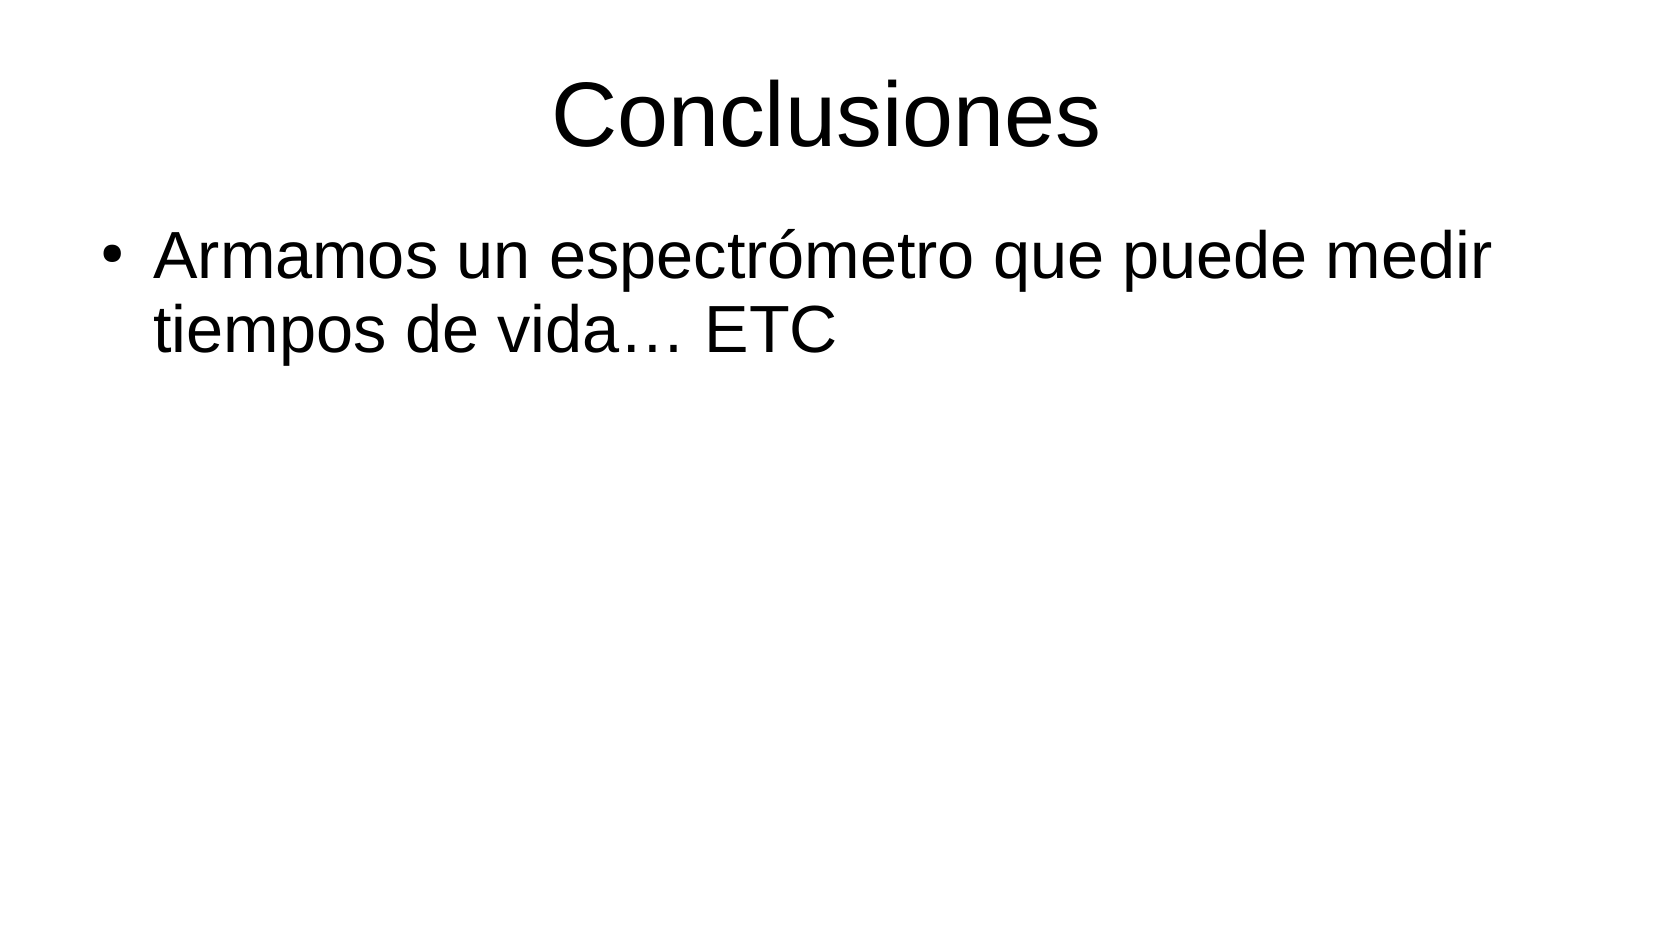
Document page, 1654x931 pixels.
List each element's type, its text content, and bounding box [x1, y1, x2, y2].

title Conclusiones [82, 37, 1571, 193]
list Armamos un espectrómetro que puede medir tiempos de vida… ETC [82, 217, 1571, 758]
